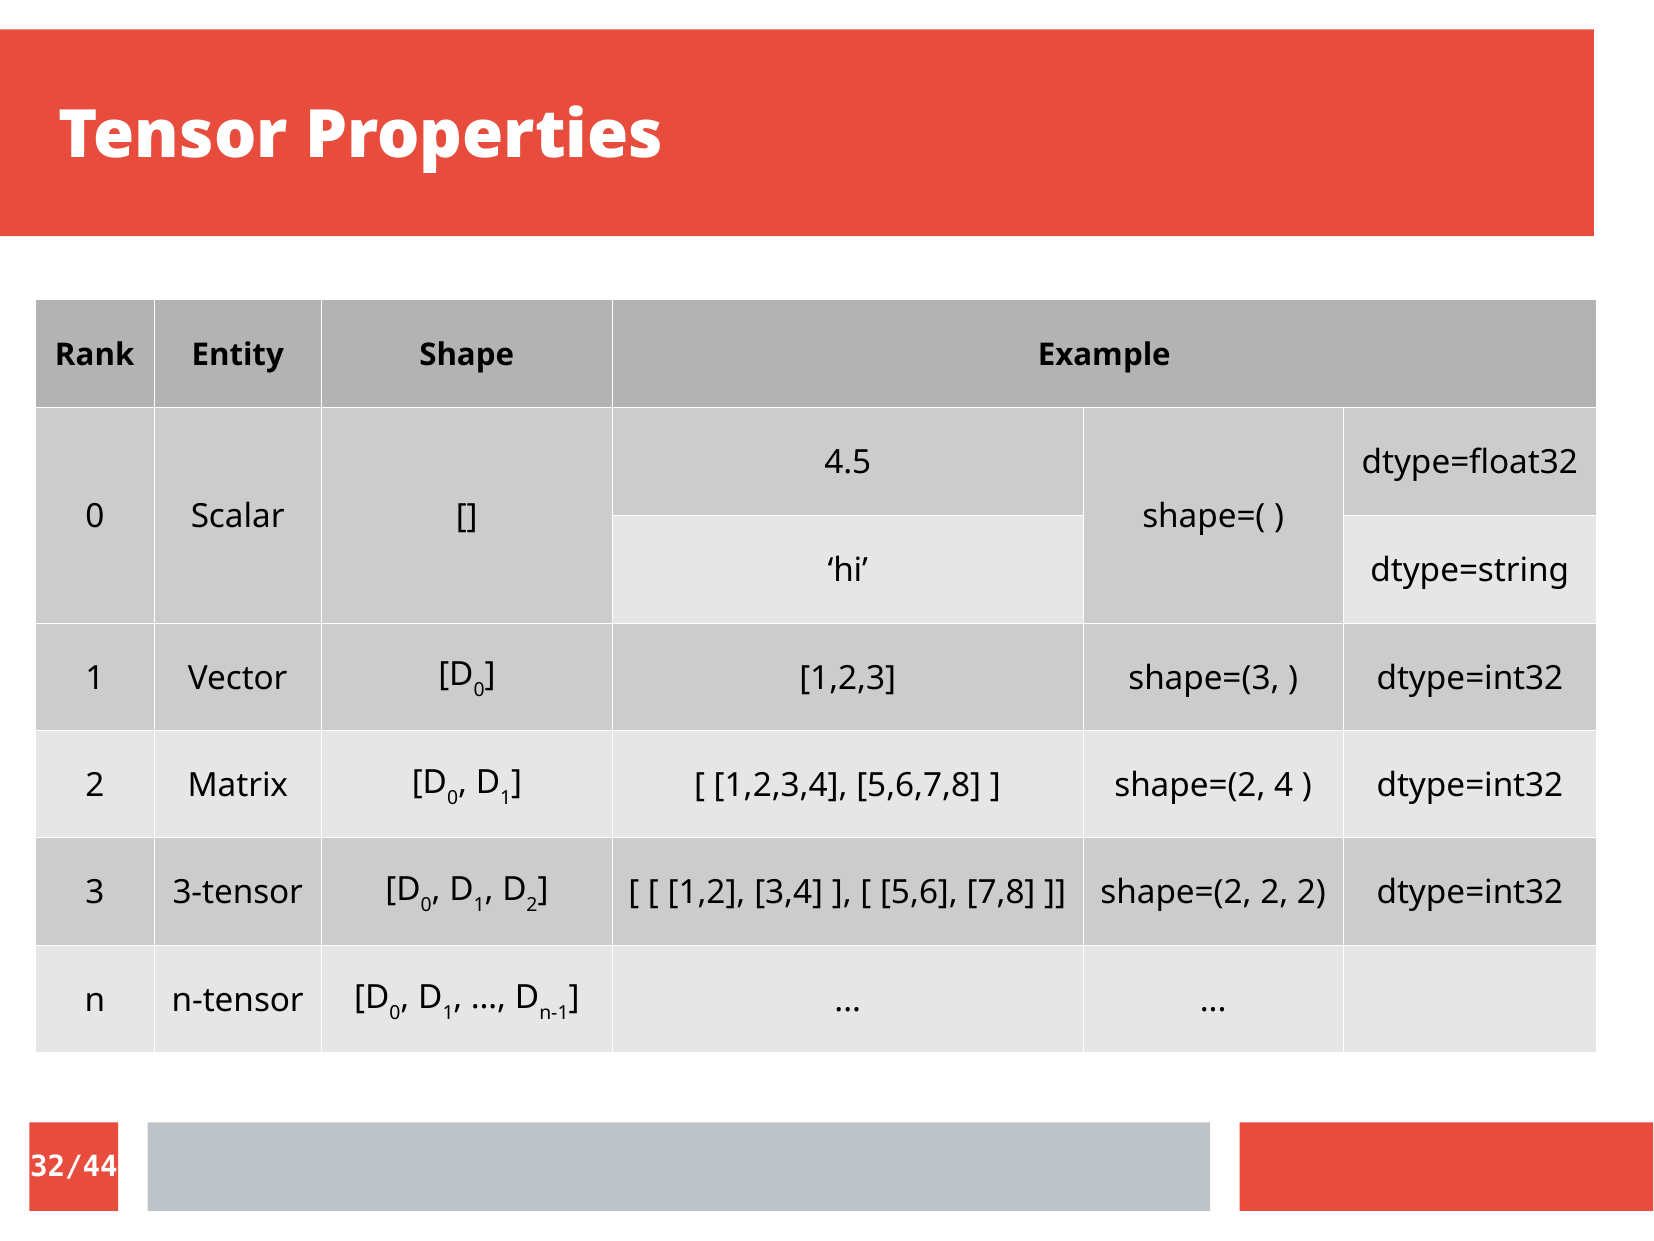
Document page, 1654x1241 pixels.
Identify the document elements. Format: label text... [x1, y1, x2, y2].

table_cell shape=(3, ) [1084, 624, 1343, 730]
table_cell Scalar [155, 408, 321, 623]
table_cell 2 [36, 731, 154, 837]
table_cell [1344, 946, 1596, 1052]
table_cell [] [322, 408, 612, 623]
table_cell 1 [36, 624, 154, 730]
table_cell [1,2,3] [613, 624, 1083, 730]
table_cell shape=(2, 2, 2) [1084, 838, 1343, 945]
table_cell shape=( ) [1084, 408, 1343, 623]
table_header Shape [322, 300, 612, 407]
table_cell dtype=int32 [1344, 624, 1596, 730]
table_cell 3-tensor [155, 838, 321, 945]
table_cell shape=(2, 4 ) [1084, 731, 1343, 837]
table_cell [D0, D1, …, Dn-1] [322, 946, 612, 1052]
table_cell n-tensor [155, 946, 321, 1052]
table_header Entity [155, 300, 321, 407]
table_cell ‘hi’ [613, 516, 1083, 623]
table_cell Matrix [155, 731, 321, 837]
table_cell dtype=int32 [1344, 731, 1596, 837]
table_cell Vector [155, 624, 321, 730]
table_cell dtype=string [1344, 516, 1596, 623]
table_cell ... [613, 946, 1083, 1052]
table_cell ... [1084, 946, 1343, 1052]
table_cell [ [1,2,3,4], [5,6,7,8] ] [613, 731, 1083, 837]
table_cell 3 [36, 838, 154, 945]
table_cell dtype=float32 [1344, 408, 1596, 515]
table_cell [D0, D1, D2] [322, 838, 612, 945]
table_cell 0 [36, 408, 154, 623]
table_cell n [36, 946, 154, 1052]
table_cell 4.5 [613, 408, 1083, 515]
table_cell [ [ [1,2], [3,4] ], [ [5,6], [7,8] ]] [613, 838, 1083, 945]
table_cell [D0] [322, 624, 612, 730]
table_header Rank [36, 300, 154, 407]
table_cell [D0, D1] [322, 731, 612, 837]
title Tensor Properties [58, 90, 1594, 178]
table_cell dtype=int32 [1344, 838, 1596, 945]
table_header Example [613, 300, 1596, 407]
